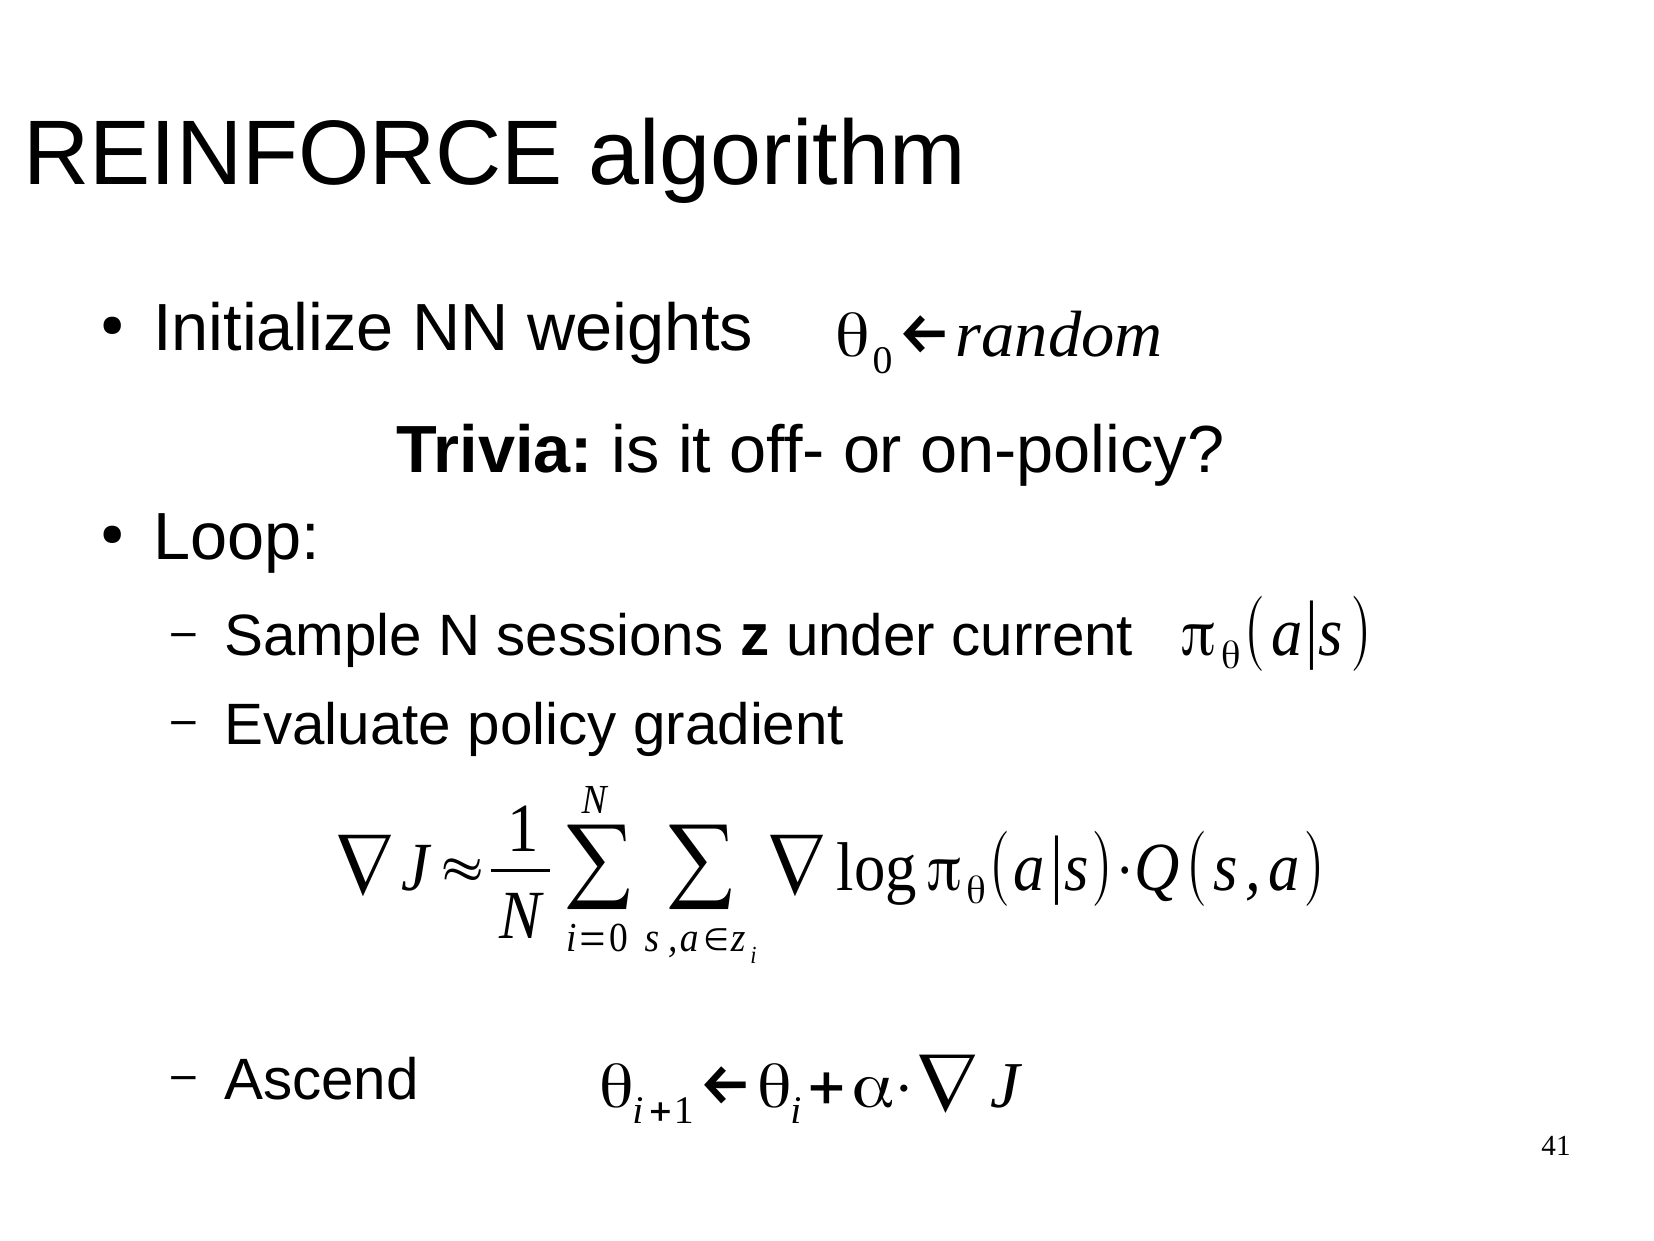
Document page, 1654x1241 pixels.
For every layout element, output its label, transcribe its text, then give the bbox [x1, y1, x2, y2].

text_box Trivia: is it off- or on-policy? [382, 404, 1243, 495]
title REINFORCE algorithm [23, 49, 1512, 257]
chart [1166, 590, 1385, 674]
chart [818, 299, 1179, 384]
chart [582, 1049, 1042, 1134]
list Initialize NN weights Loop: Sample N sessions z under current Evaluate policy gradient Ascend [82, 290, 1571, 1186]
